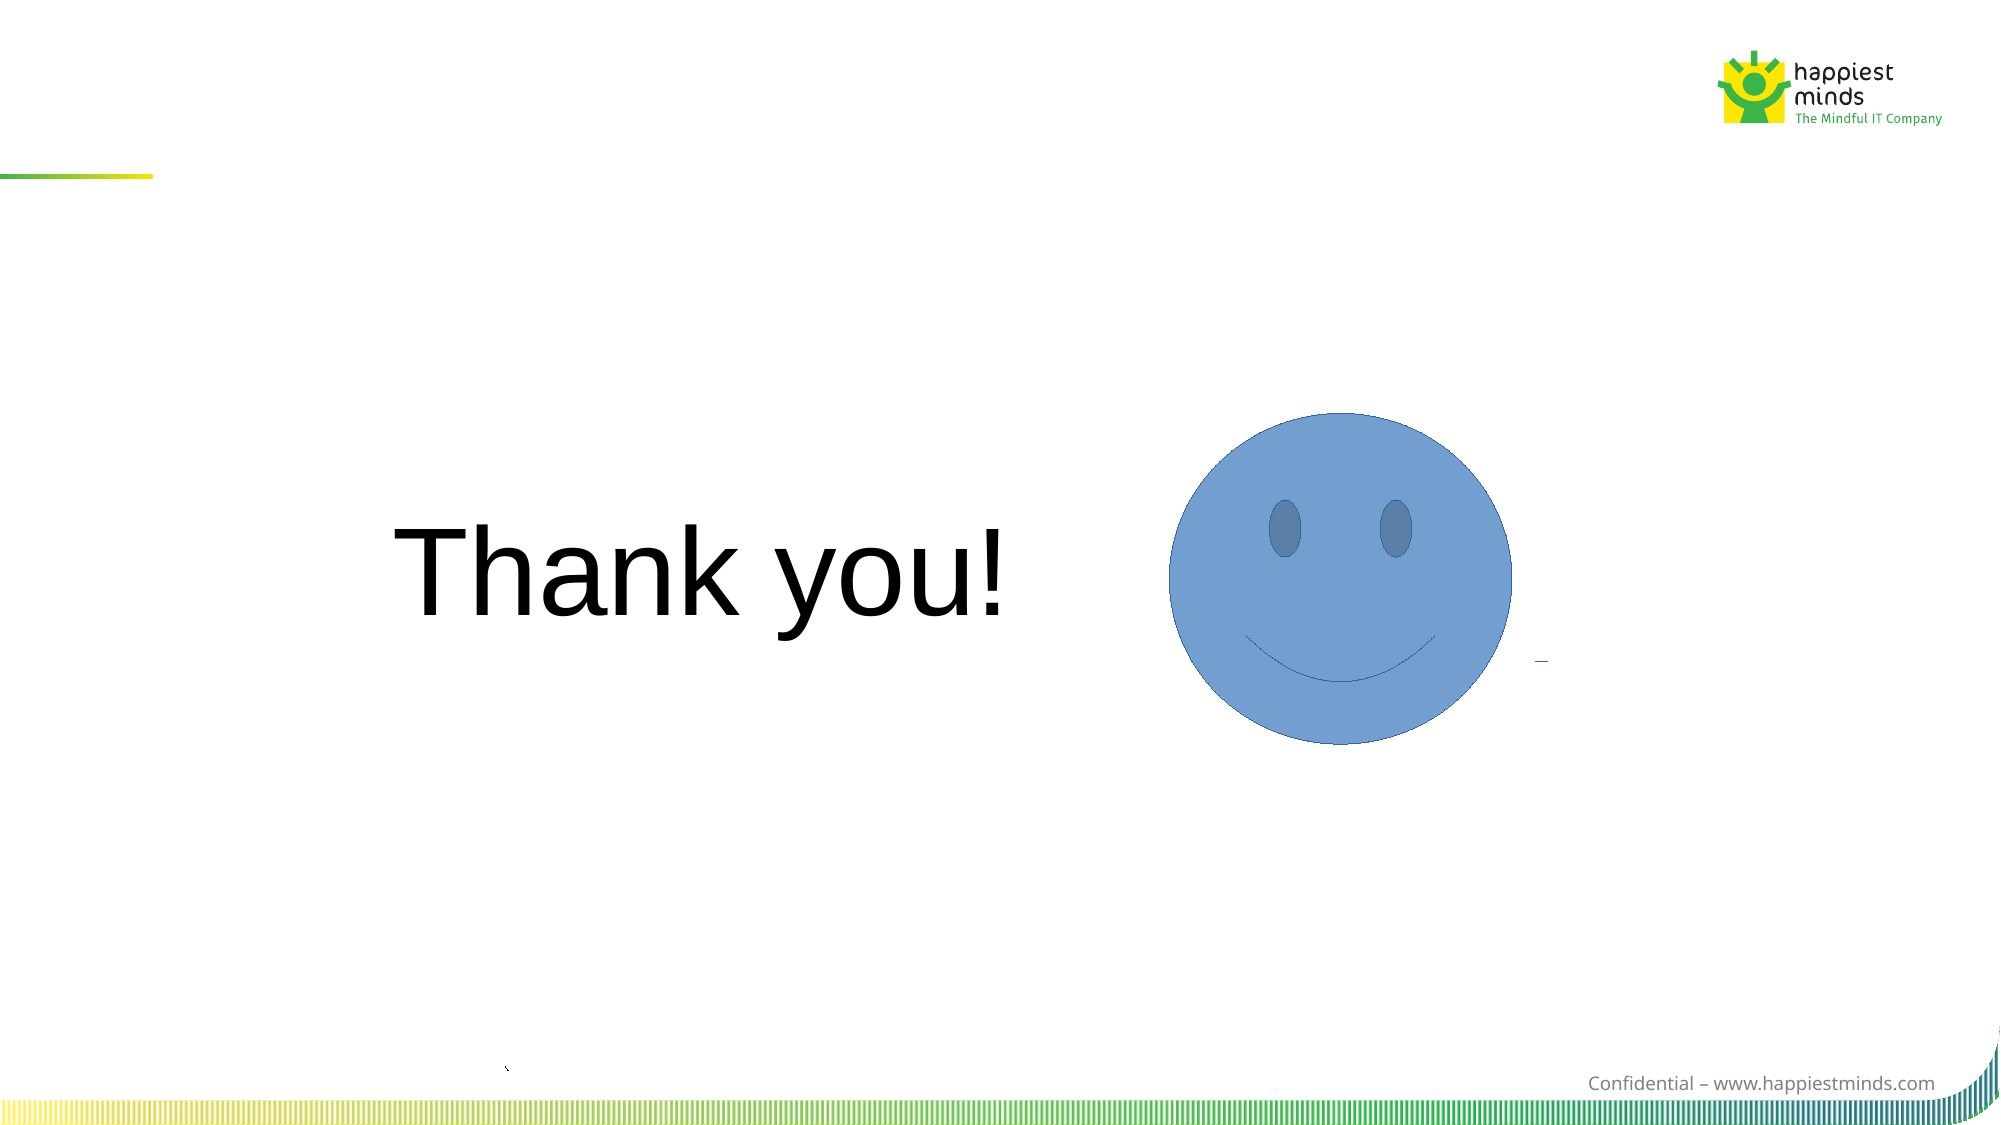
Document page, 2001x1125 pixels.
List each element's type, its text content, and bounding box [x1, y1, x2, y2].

text_box Thank you! [377, 495, 1087, 650]
picture [0, 985, 2000, 1125]
text_box [1169, 413, 1512, 745]
